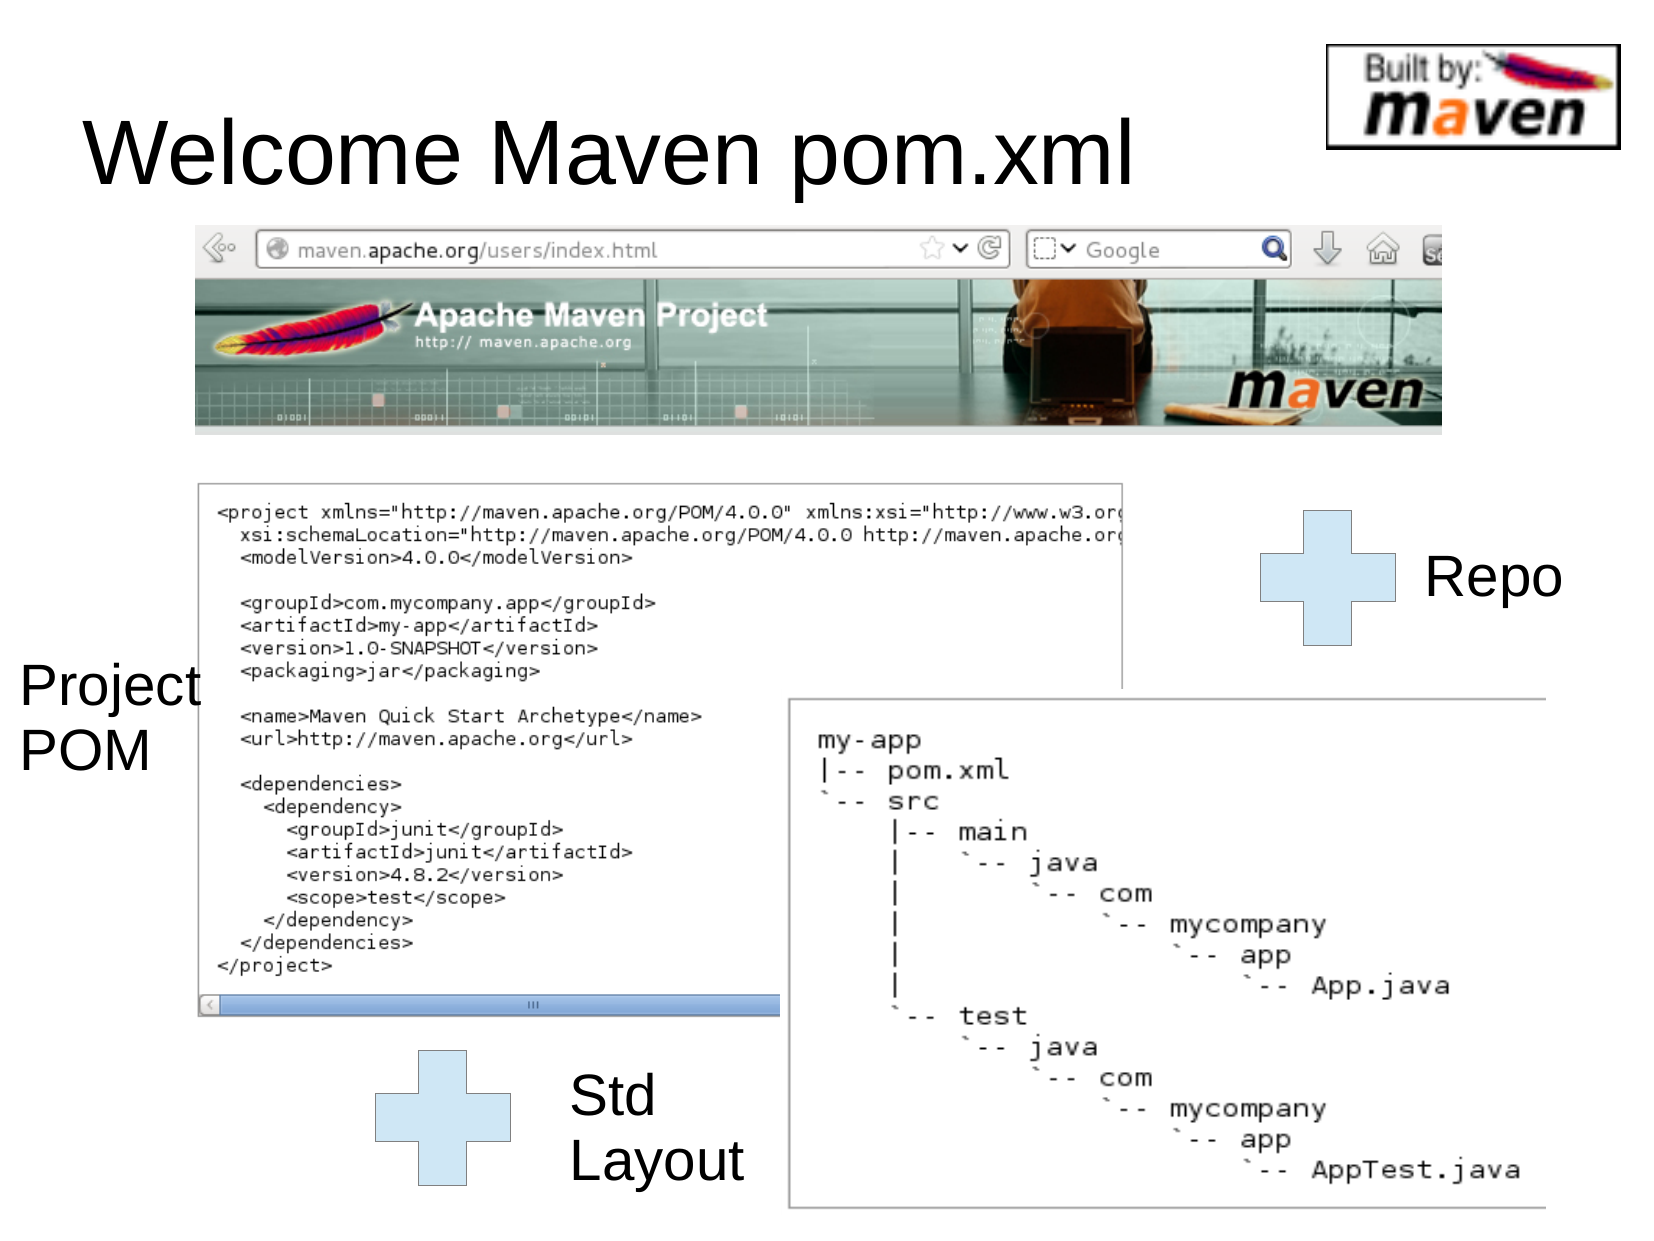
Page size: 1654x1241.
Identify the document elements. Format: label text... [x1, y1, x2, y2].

title Welcome Maven pom.xml [82, 49, 1571, 257]
picture [195, 479, 1546, 1216]
text_box [1260, 510, 1396, 646]
text_box Std Layout [555, 1055, 760, 1201]
text_box Project POM [5, 645, 217, 790]
text_box [375, 1050, 511, 1186]
picture [1326, 44, 1621, 151]
text_box Repo [1410, 535, 1580, 616]
picture [195, 225, 1442, 436]
